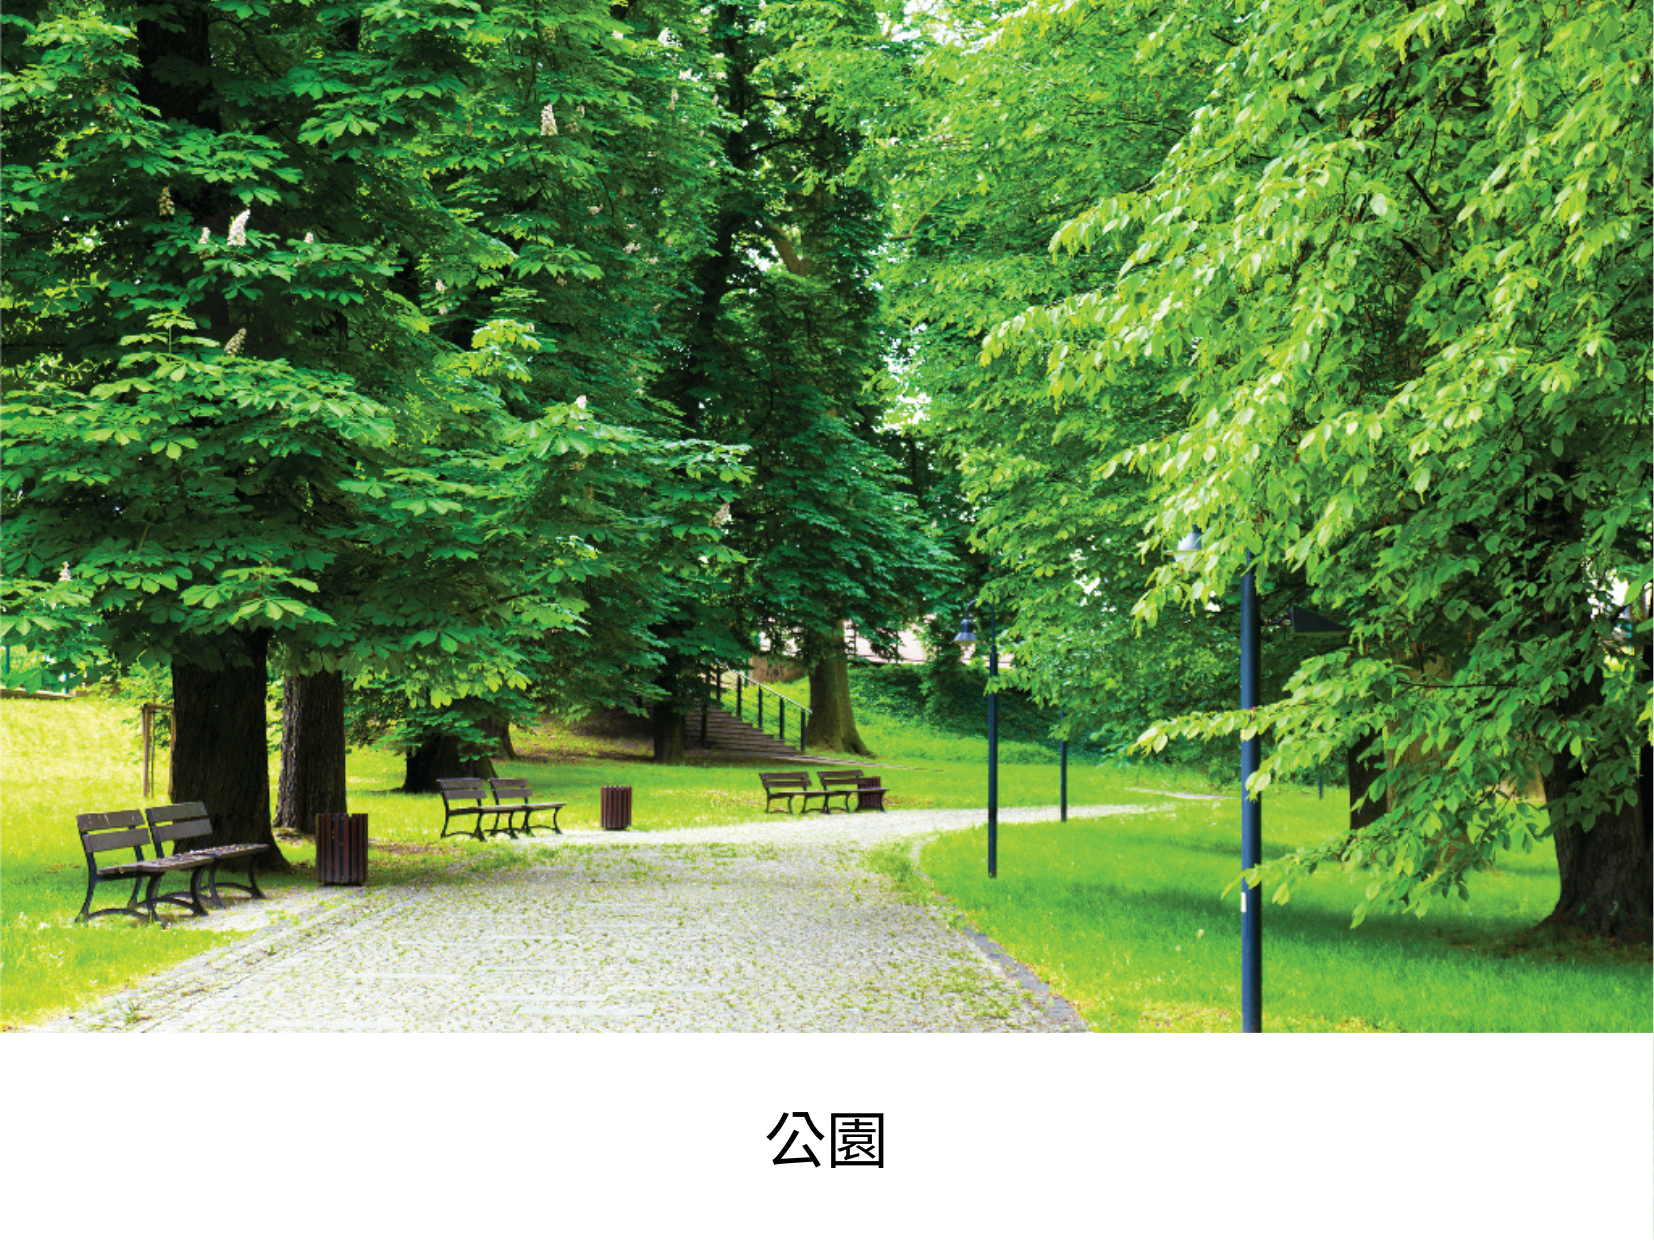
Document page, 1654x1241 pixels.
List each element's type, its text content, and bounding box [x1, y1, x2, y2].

picture [0, 0, 1654, 1032]
title 公園 [0, 1032, 1654, 1241]
